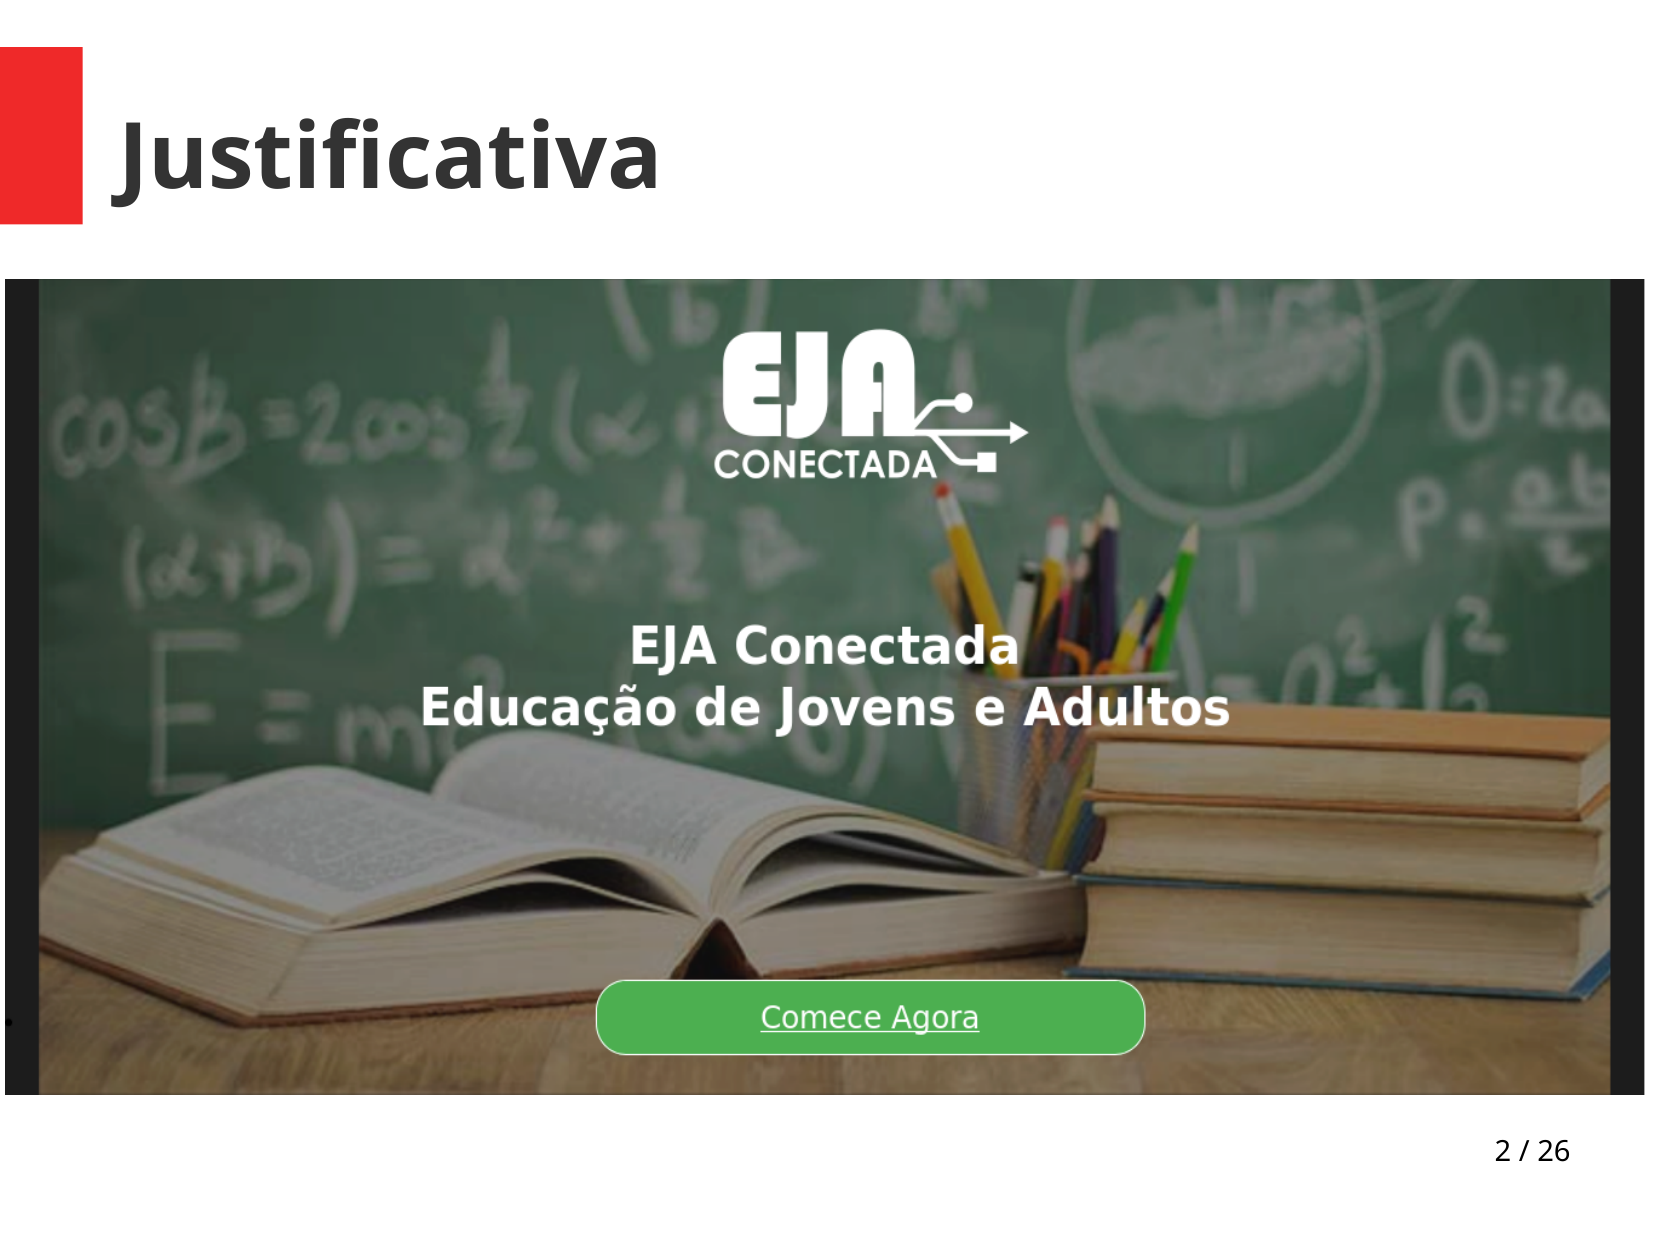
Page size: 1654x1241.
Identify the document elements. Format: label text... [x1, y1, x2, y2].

picture [5, 279, 1654, 1095]
title Justificativa [118, 49, 1571, 257]
